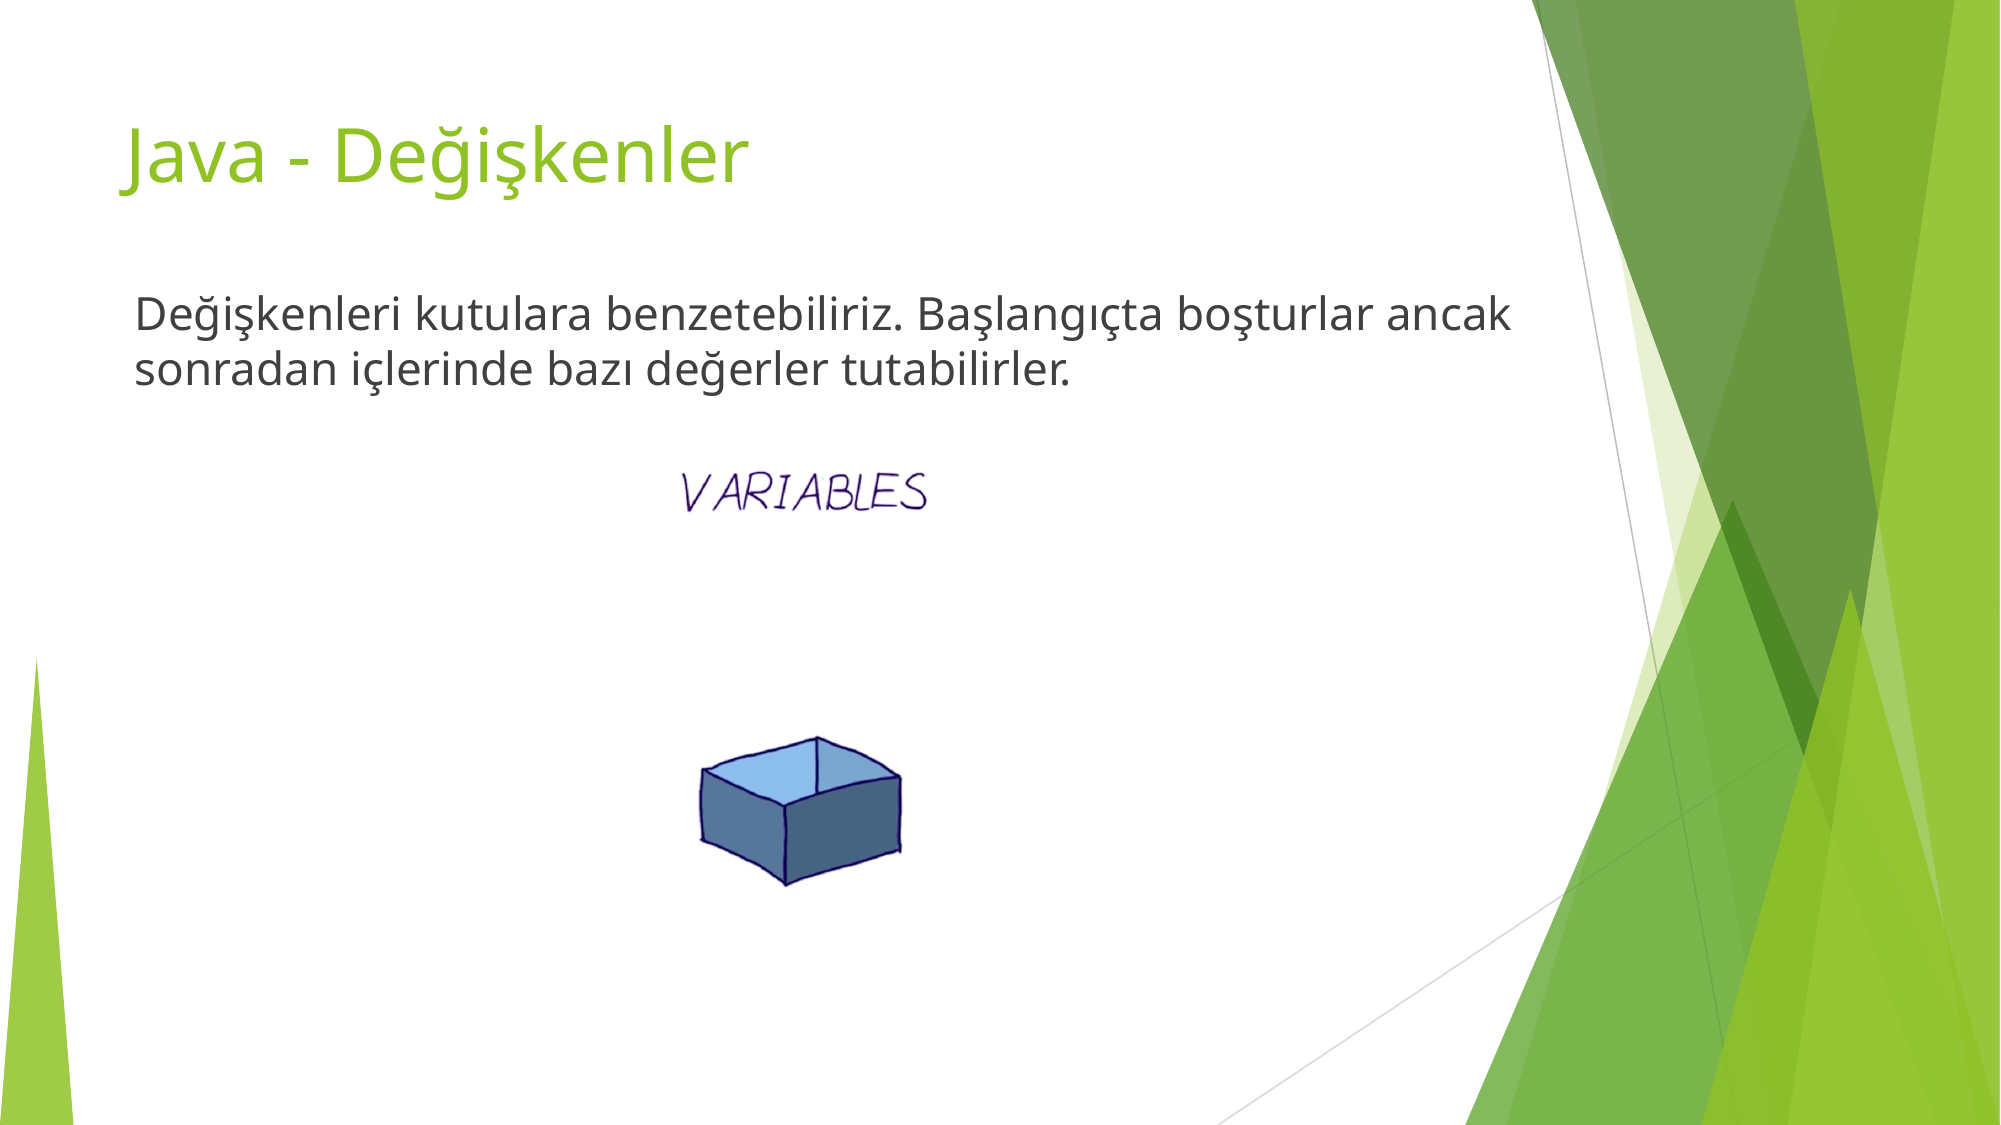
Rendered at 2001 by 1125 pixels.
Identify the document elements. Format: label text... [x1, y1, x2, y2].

picture [341, 454, 1261, 961]
list Değişkenleri kutulara benzetebiliriz. Başlangıçta boşturlar ancak sonradan içlerinde bazı değerler tutabilirler. [120, 277, 1531, 436]
title Java - Değişkenler [111, 99, 1522, 317]
